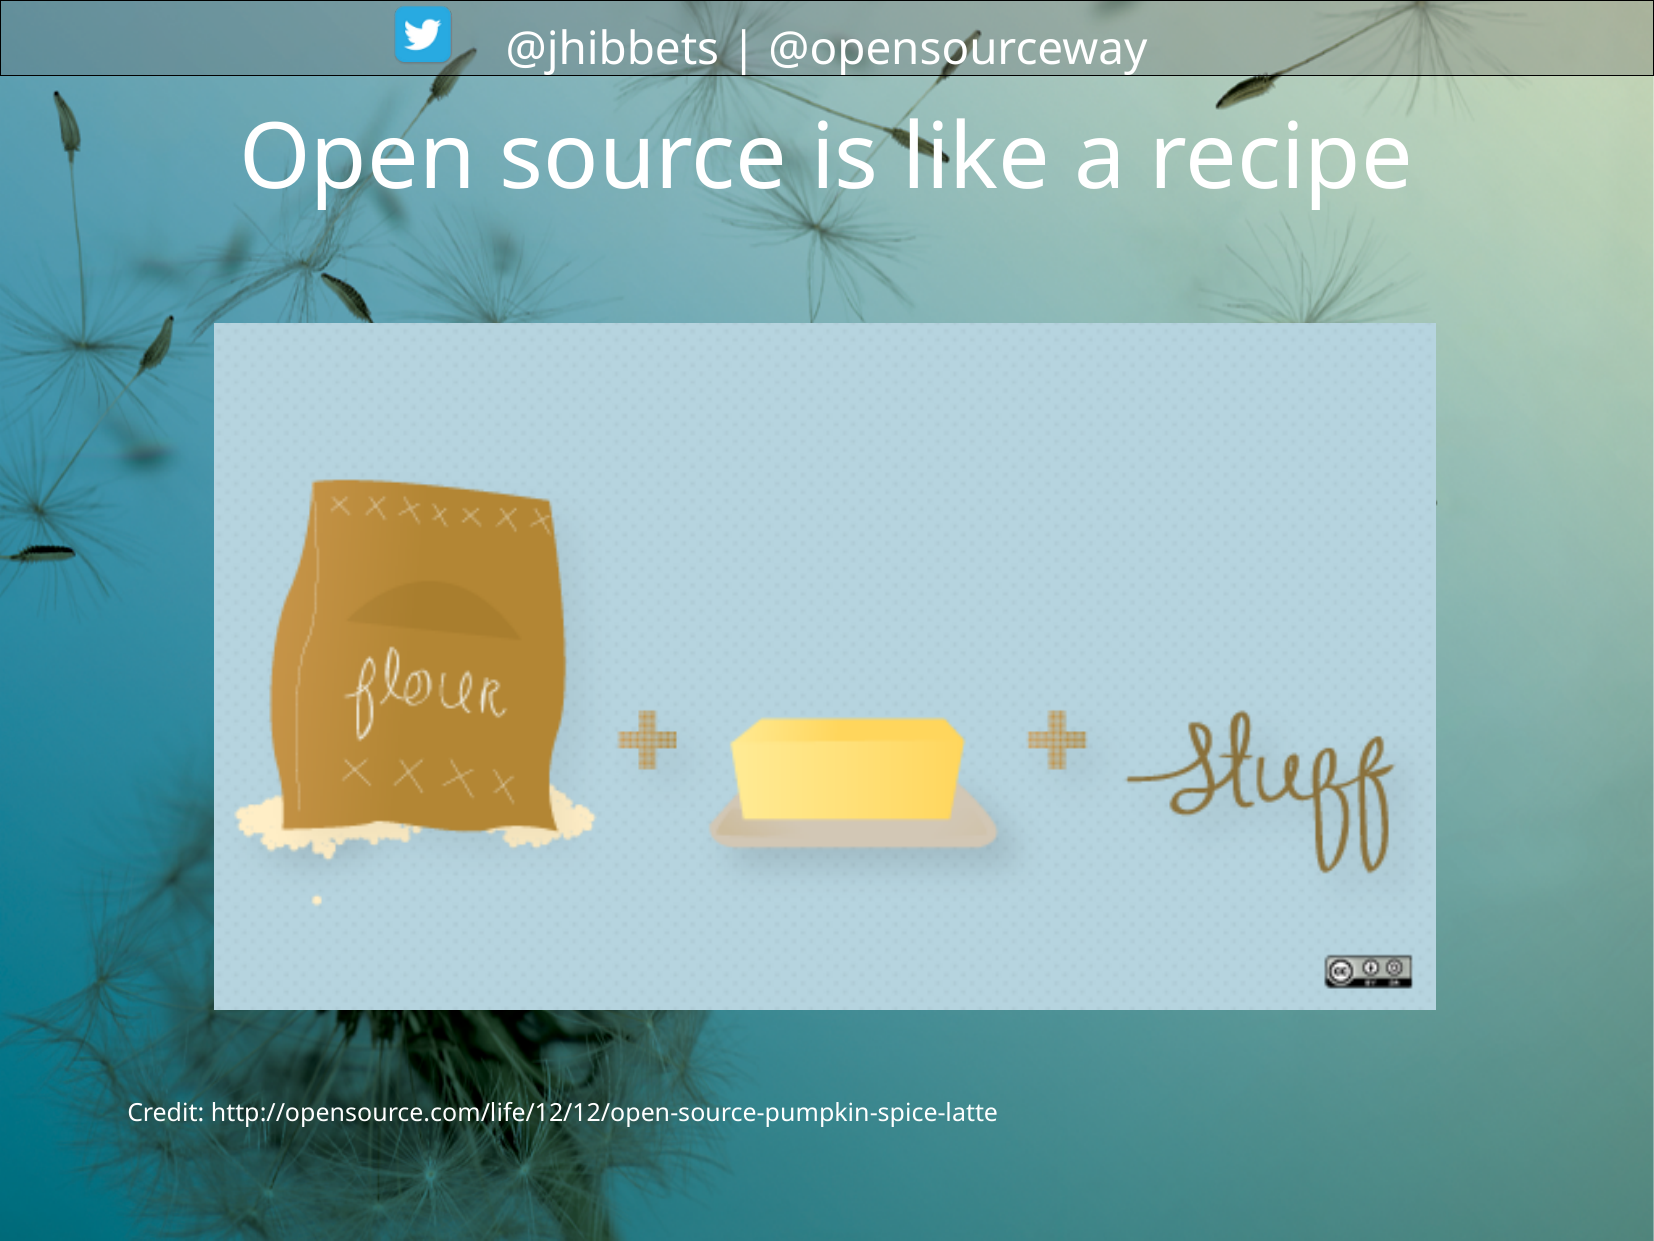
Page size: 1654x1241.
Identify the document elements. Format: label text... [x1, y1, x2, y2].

picture [393, 5, 454, 49]
text_box Credit: http://opensource.com/life/12/12/open-source-pumpkin-spice-latte [112, 1087, 1013, 1128]
title Open source is like a recipe [82, 49, 1571, 257]
picture [0, 76, 1654, 1241]
